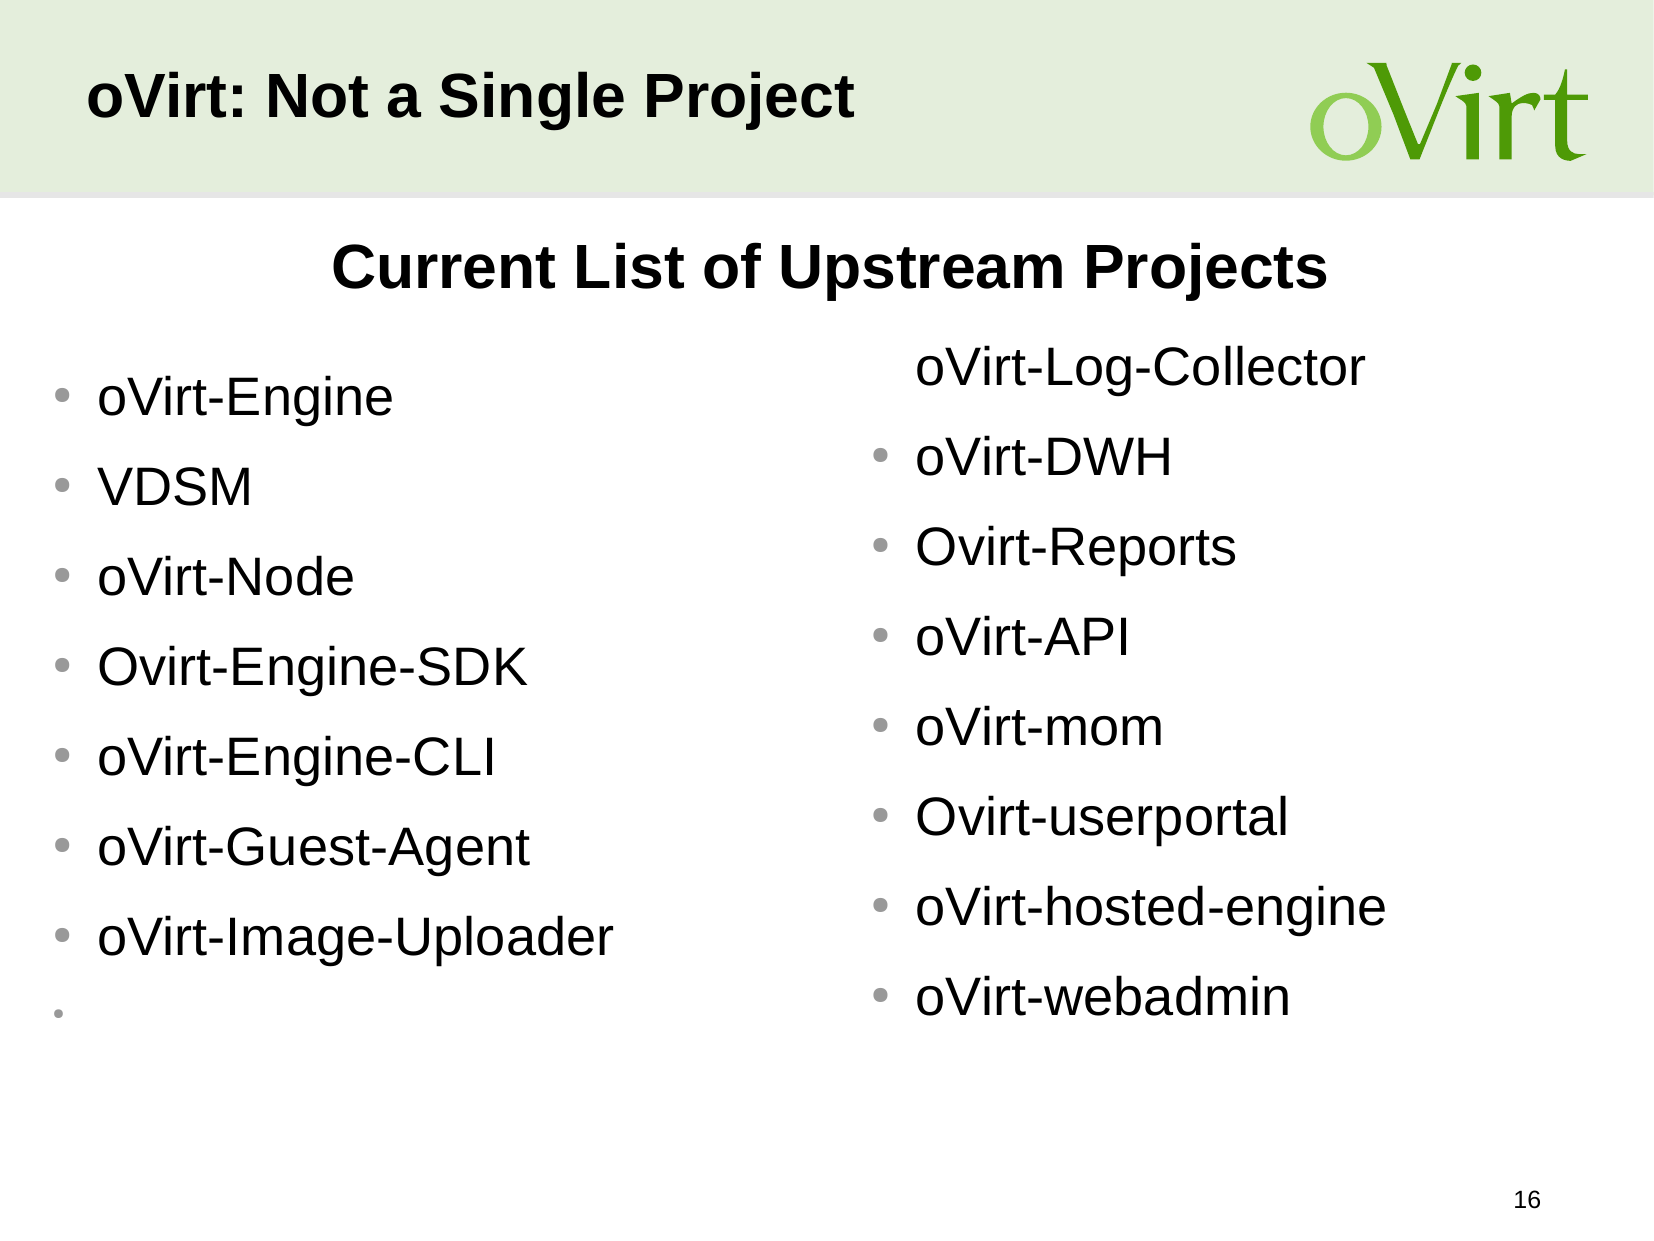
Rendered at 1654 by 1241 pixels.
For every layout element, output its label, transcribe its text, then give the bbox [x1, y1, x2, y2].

list oVirt-Log-Collector oVirt-DWH Ovirt-Reports oVirt-API oVirt-mom Ovirt-userportal oVirt-hosted-engine oVirt-webadmin [855, 241, 1582, 1028]
list oVirt-Engine VDSM oVirt-Node Ovirt-Engine-SDK oVirt-Engine-CLI oVirt-Guest-Agent oVirt-Image-Uploader [37, 300, 764, 1241]
title Current List of Upstream Projects [86, 225, 1576, 309]
title oVirt: Not a Single Project [86, 36, 1307, 225]
